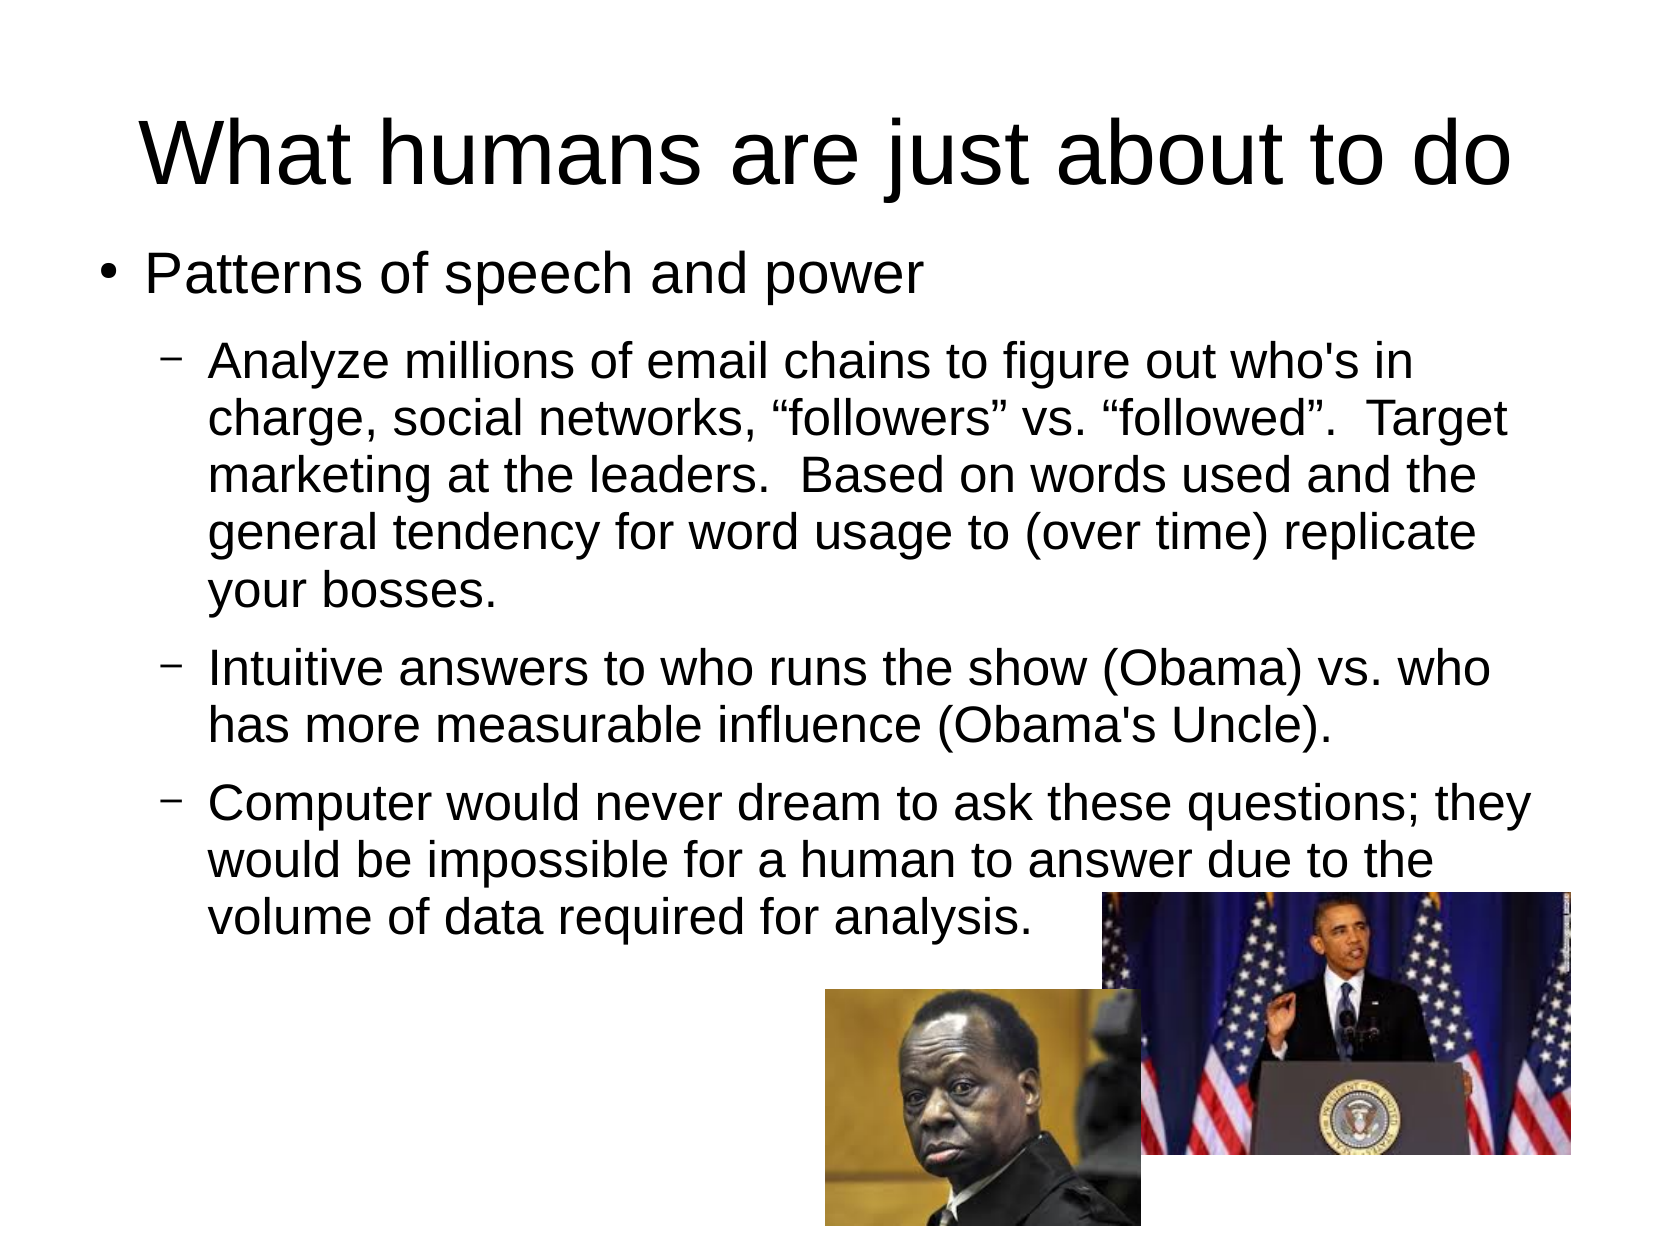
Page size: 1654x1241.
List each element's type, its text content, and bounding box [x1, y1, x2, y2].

picture [825, 892, 1571, 1226]
list Patterns of speech and power Analyze millions of email chains to figure out who's in charge, social networks, “followers” vs. “followed”. Target marketing at the leaders. Based on words used and the general tendency for word usage to (over time) replicate your bosses. Intuitive answers to who runs the show (Obama) vs. who has more measurable influence (Obama's Uncle). Computer would never dream to ask these questions; they would be impossible for a human to answer due to the volume of data required for analysis. [82, 240, 1571, 960]
title What humans are just about to do [82, 49, 1571, 240]
